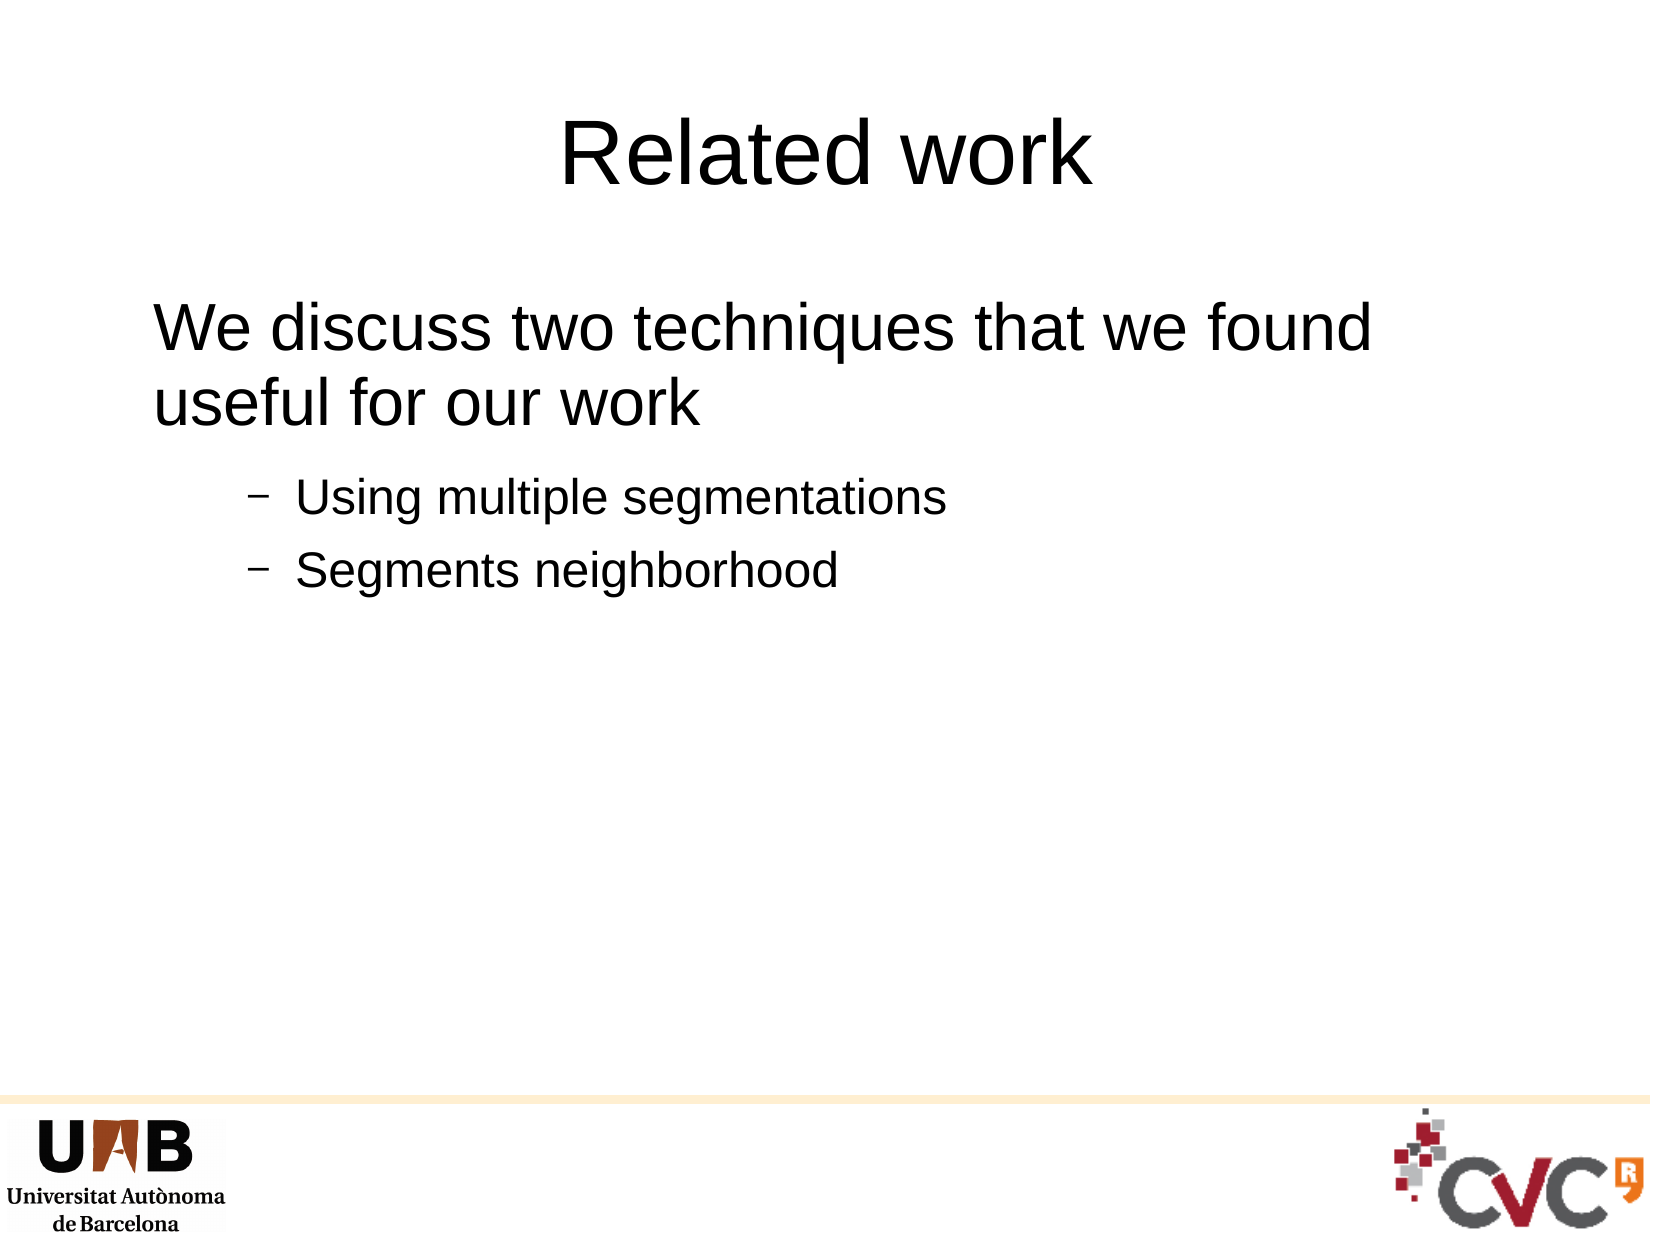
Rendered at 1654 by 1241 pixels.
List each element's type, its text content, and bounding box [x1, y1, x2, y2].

title Related work [82, 56, 1571, 250]
picture [1393, 1107, 1650, 1235]
list We discuss two techniques that we found useful for our work Using multiple segmentations Segments neighborhood [82, 290, 1571, 1109]
picture [7, 1119, 226, 1232]
